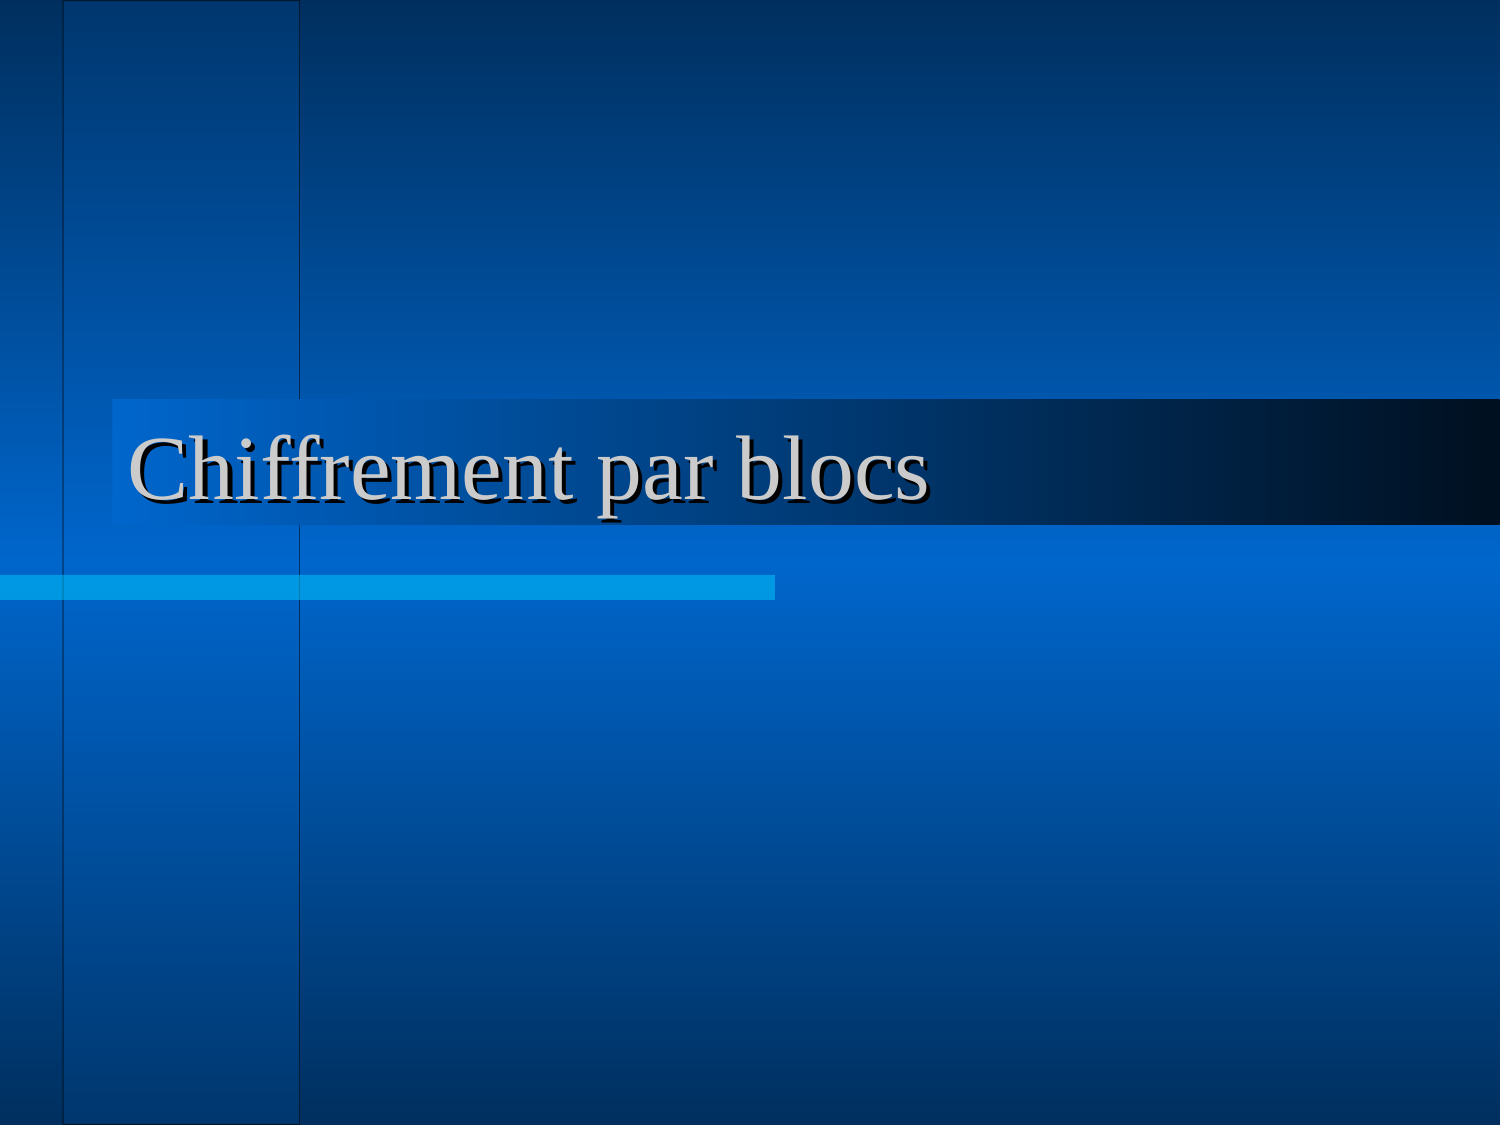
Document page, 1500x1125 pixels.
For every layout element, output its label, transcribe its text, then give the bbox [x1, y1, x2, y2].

title Chiffrement par blocs [112, 374, 1388, 563]
